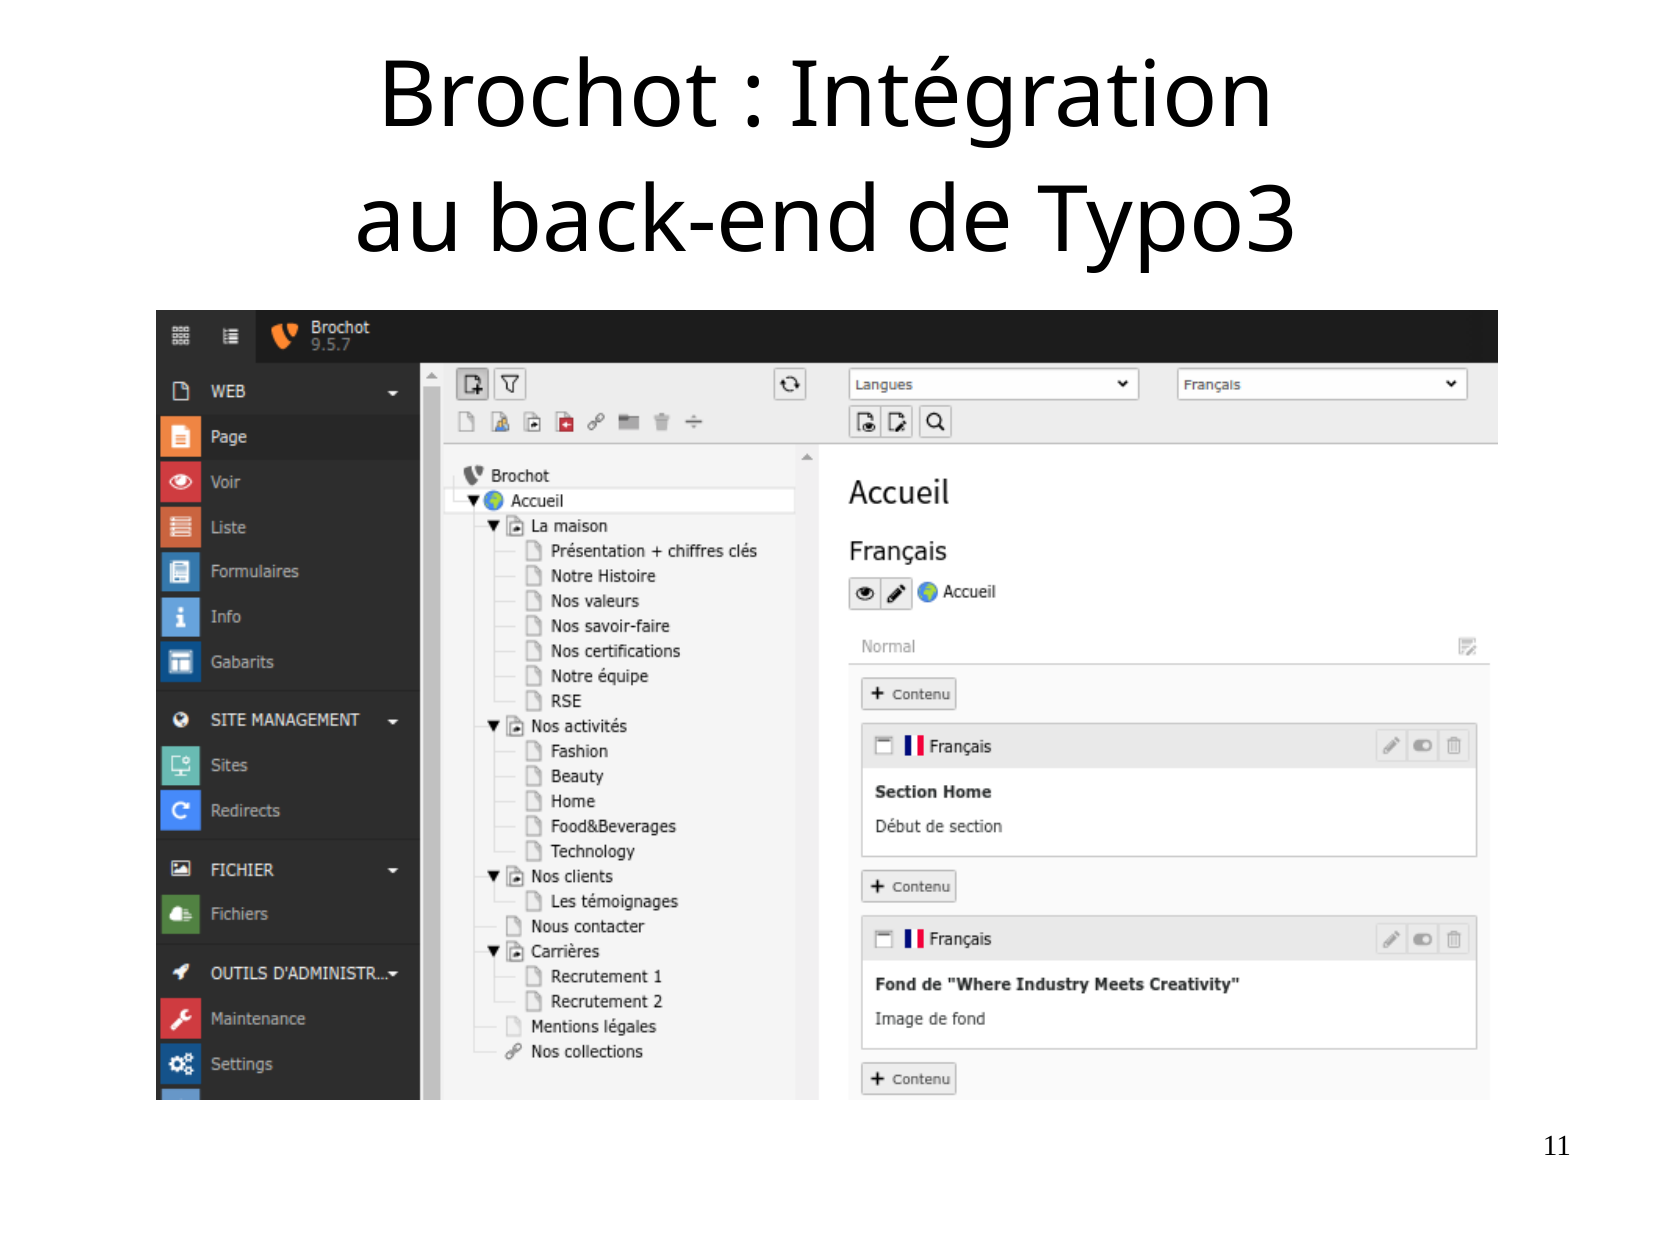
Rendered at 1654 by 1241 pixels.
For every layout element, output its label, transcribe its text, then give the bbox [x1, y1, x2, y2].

picture [156, 310, 1498, 1100]
title Brochot : Intégration au back-end de Typo3 [82, 49, 1571, 257]
